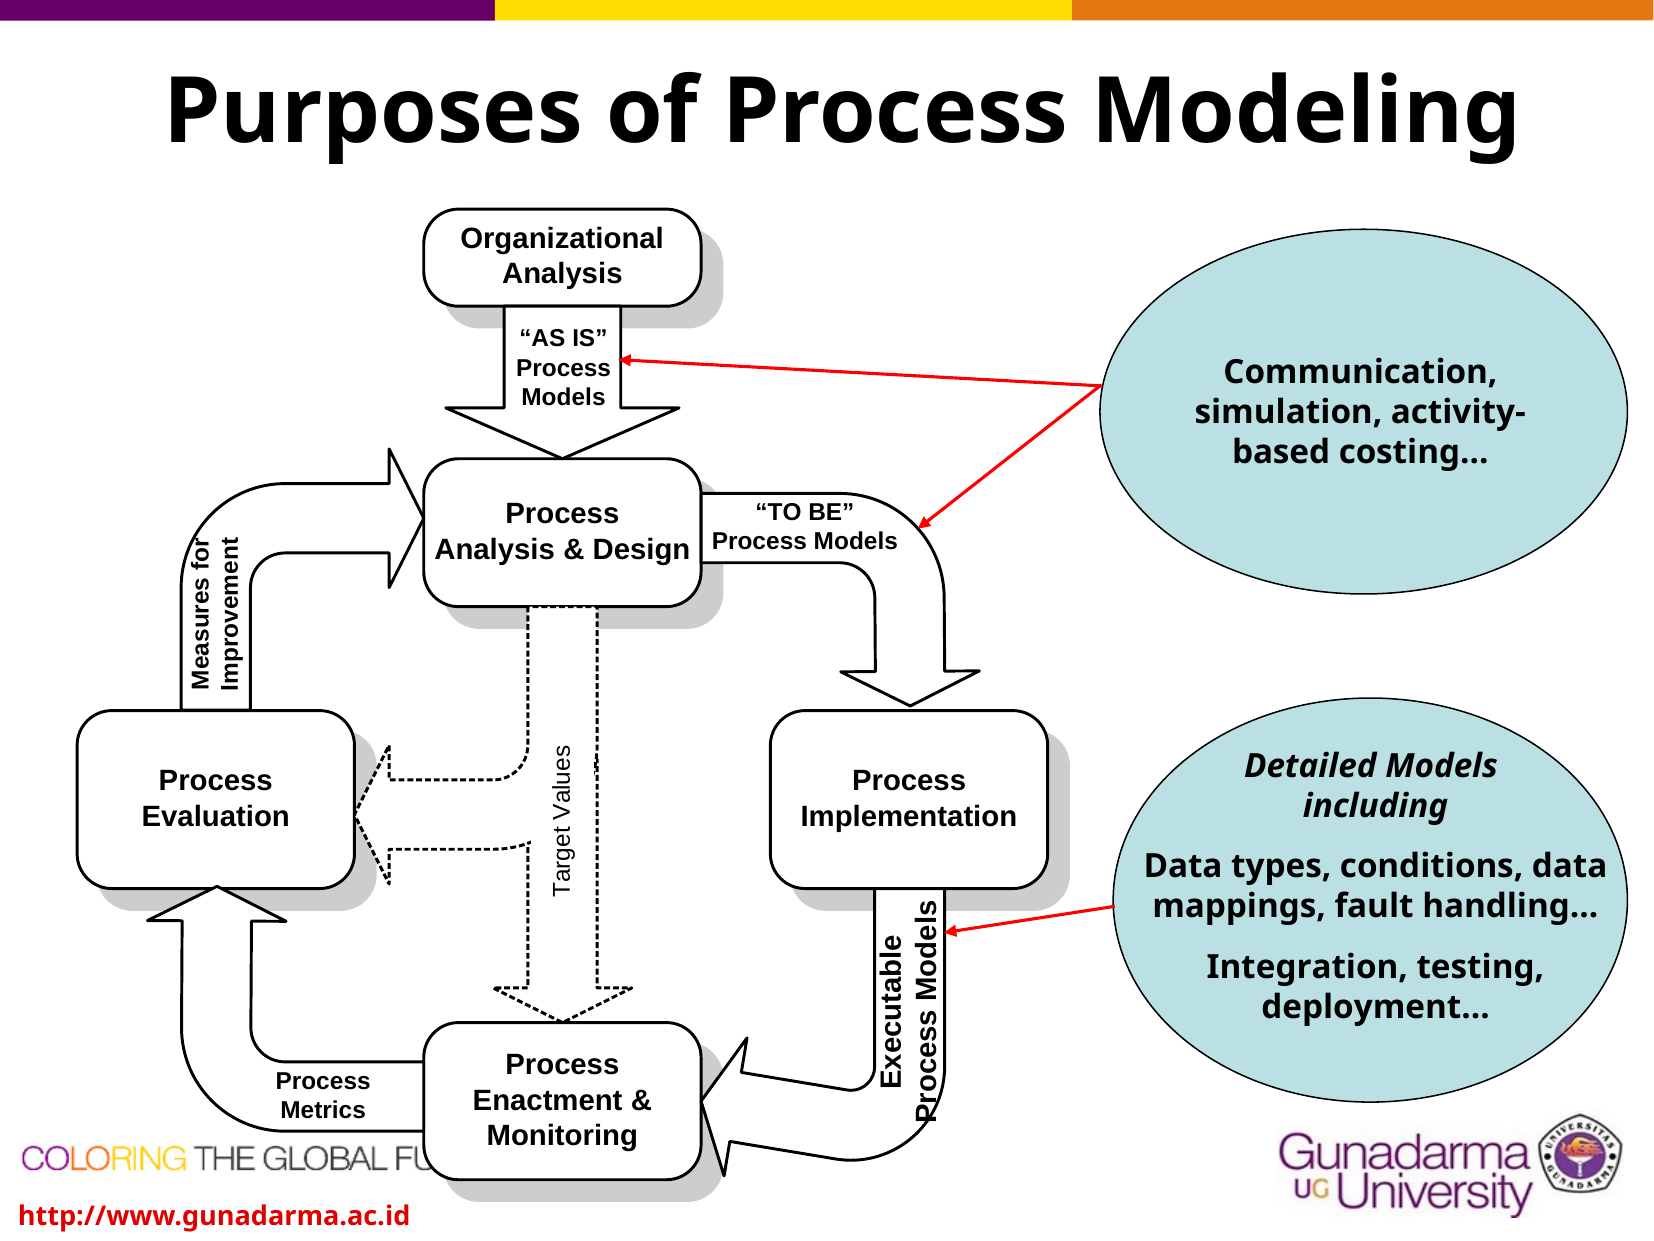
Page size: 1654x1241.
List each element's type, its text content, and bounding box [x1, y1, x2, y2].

picture [1277, 1111, 1624, 1218]
chart [71, 203, 1075, 1207]
text_box Communication, simulation, activity-based costing… [1139, 281, 1583, 478]
title Purposes of Process Modeling [82, 34, 1571, 178]
text_box Detailed Models including Data types, conditions, data mappings, fault handling… Integration, testing, deployment… [1110, 736, 1641, 1033]
text_box [1179, 229, 1548, 281]
picture [17, 1126, 71, 1189]
text_box [1176, 1033, 1564, 1103]
text_box [1220, 698, 1521, 736]
text_box [1099, 310, 1628, 594]
